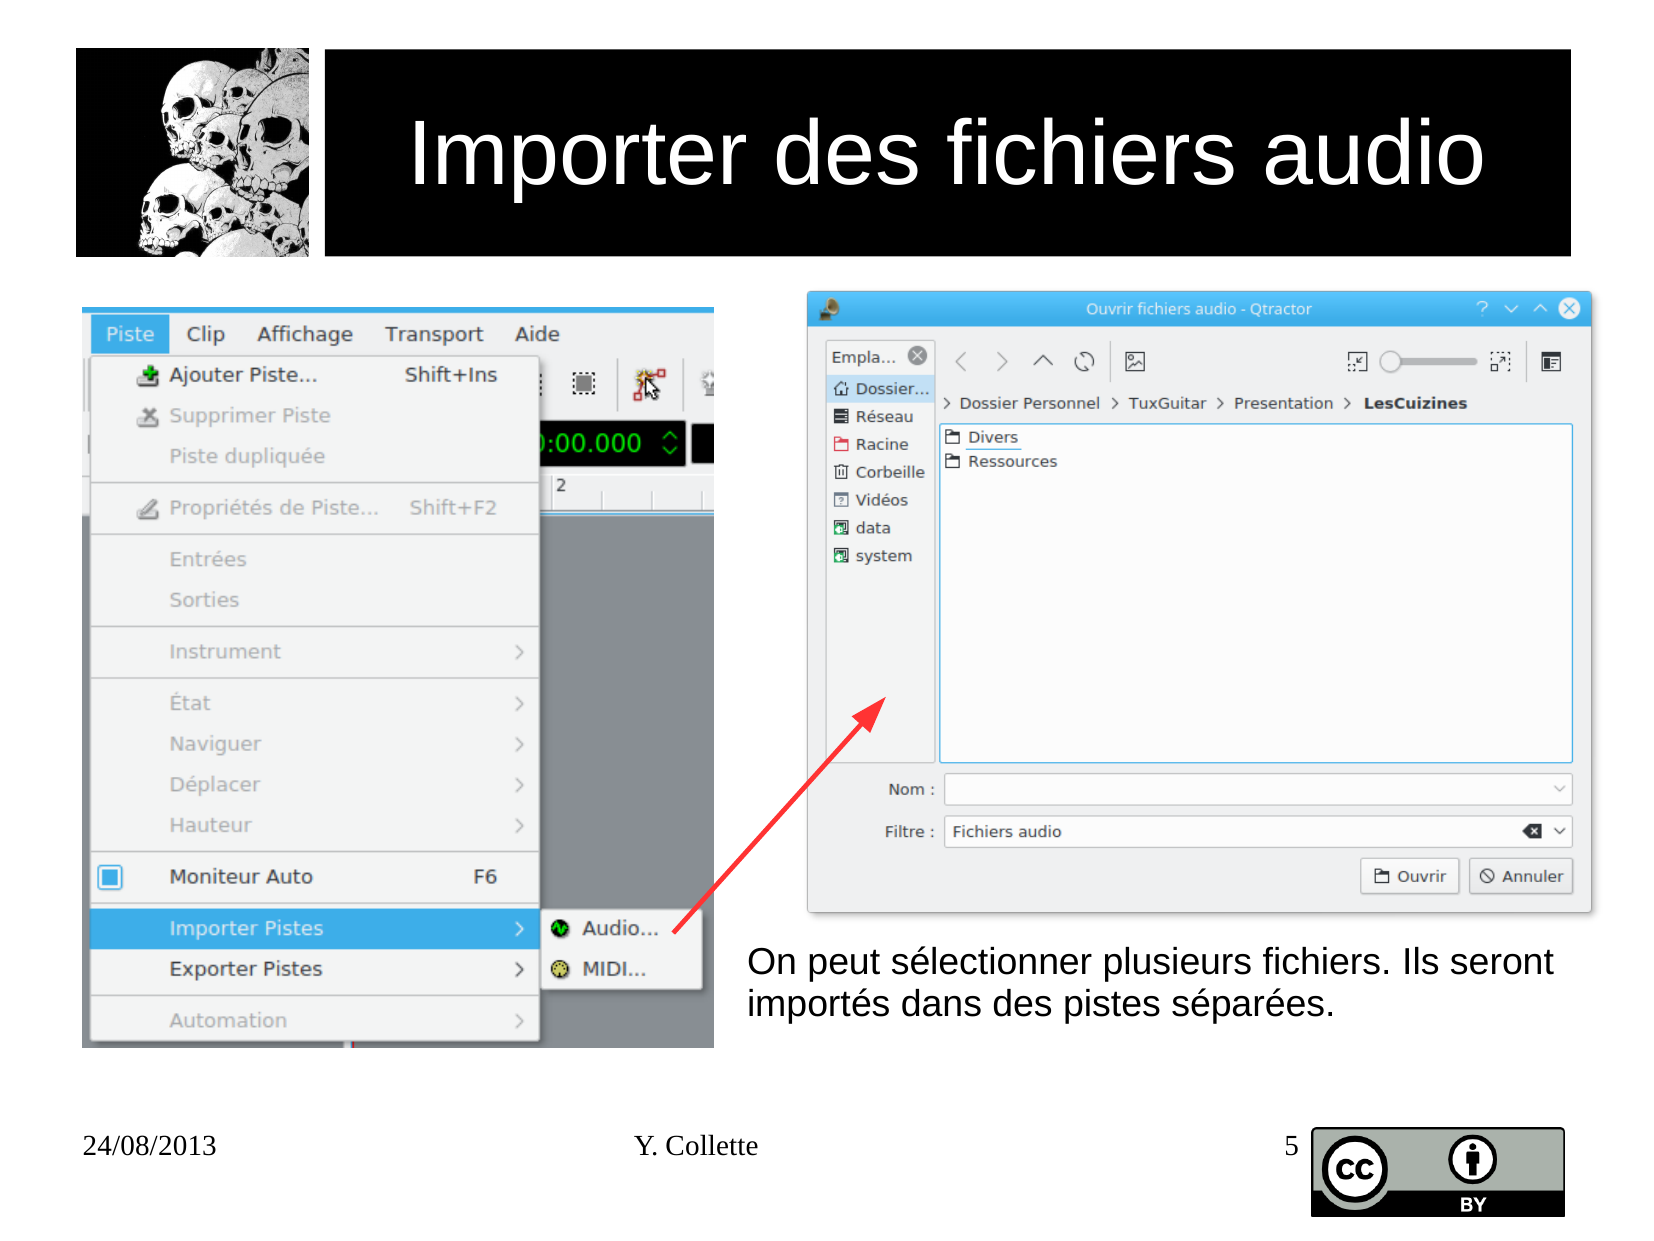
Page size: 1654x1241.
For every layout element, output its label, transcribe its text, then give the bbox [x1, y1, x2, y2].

picture [799, 283, 1607, 928]
title Importer des fichiers audio [324, 49, 1571, 257]
picture [1311, 1127, 1565, 1217]
text_box On peut sélectionner plusieurs fichiers. Ils seront importés dans des pistes séparées. [732, 933, 1595, 1032]
picture [76, 48, 309, 257]
picture [82, 307, 714, 1048]
